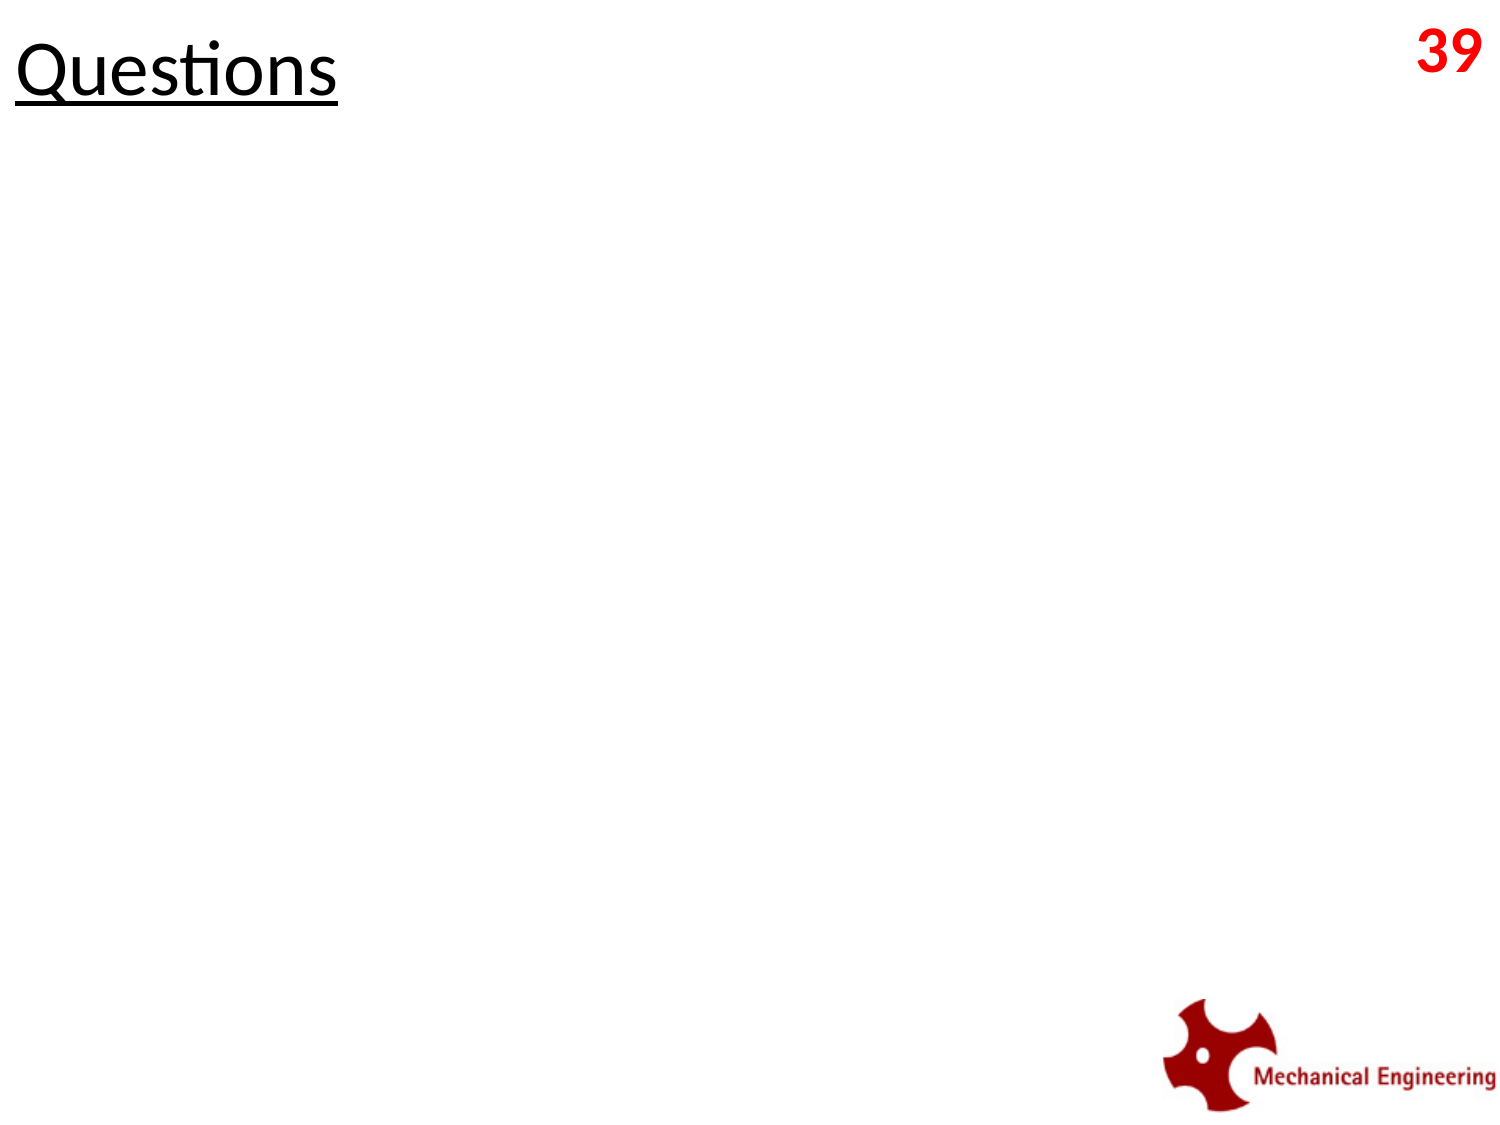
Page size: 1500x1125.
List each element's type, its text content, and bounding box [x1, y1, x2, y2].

title Questions [0, 0, 1441, 158]
text_box 39 [1400, 0, 1499, 93]
picture [1162, 999, 1497, 1113]
